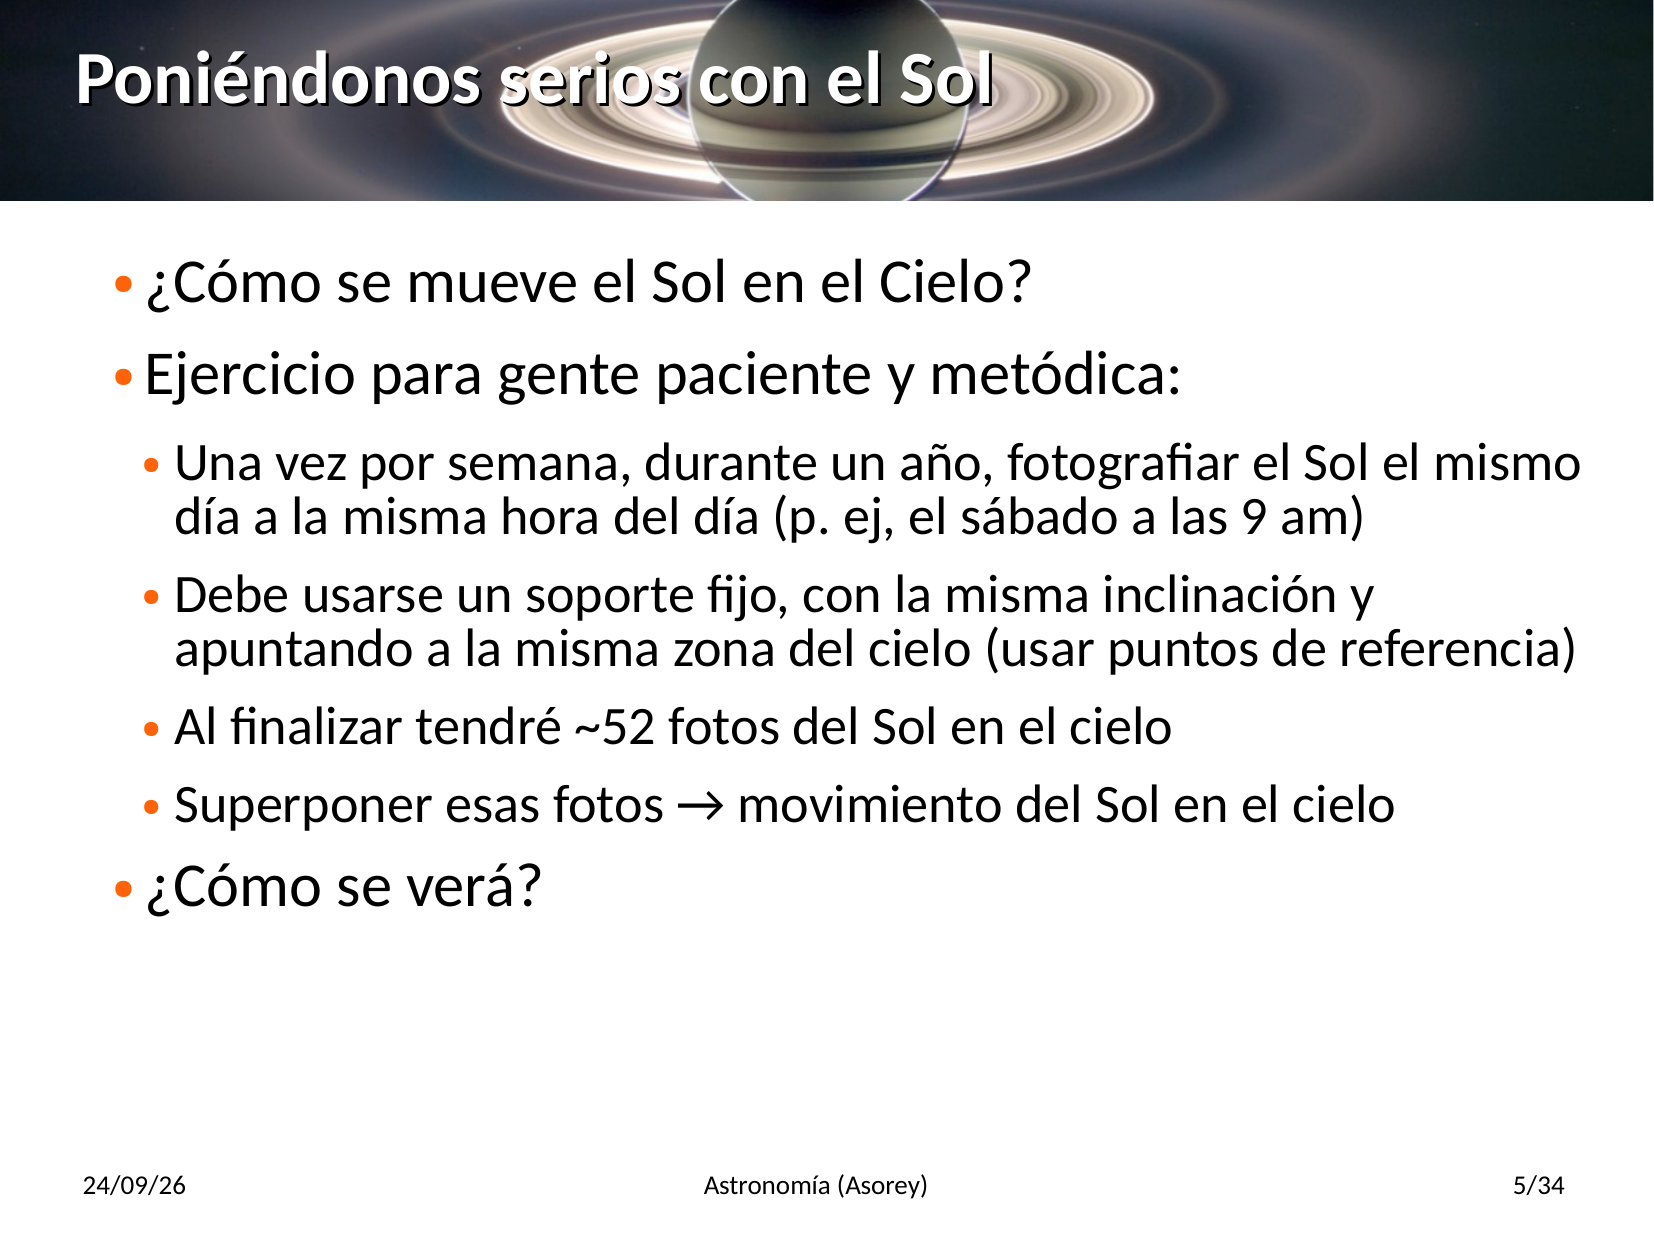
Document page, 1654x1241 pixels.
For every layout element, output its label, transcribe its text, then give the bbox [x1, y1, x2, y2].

title Poniéndonos serios con el Sol [75, 19, 1564, 151]
picture [0, 0, 1654, 201]
list ¿Cómo se mueve el Sol en el Cielo? Ejercicio para gente paciente y metódica: Una vez por semana, durante un año, fotografiar el Sol el mismo día a la misma hora del día (p. ej, el sábado a las 9 am) Debe usarse un soporte fijo, con la misma inclinación y apuntando a la misma zona del cielo (usar puntos de referencia) Al finalizar tendré ~52 fotos del Sol en el cielo Superponer esas fotos → movimiento del Sol en el cielo ¿Cómo se verá? [82, 255, 1591, 1174]
